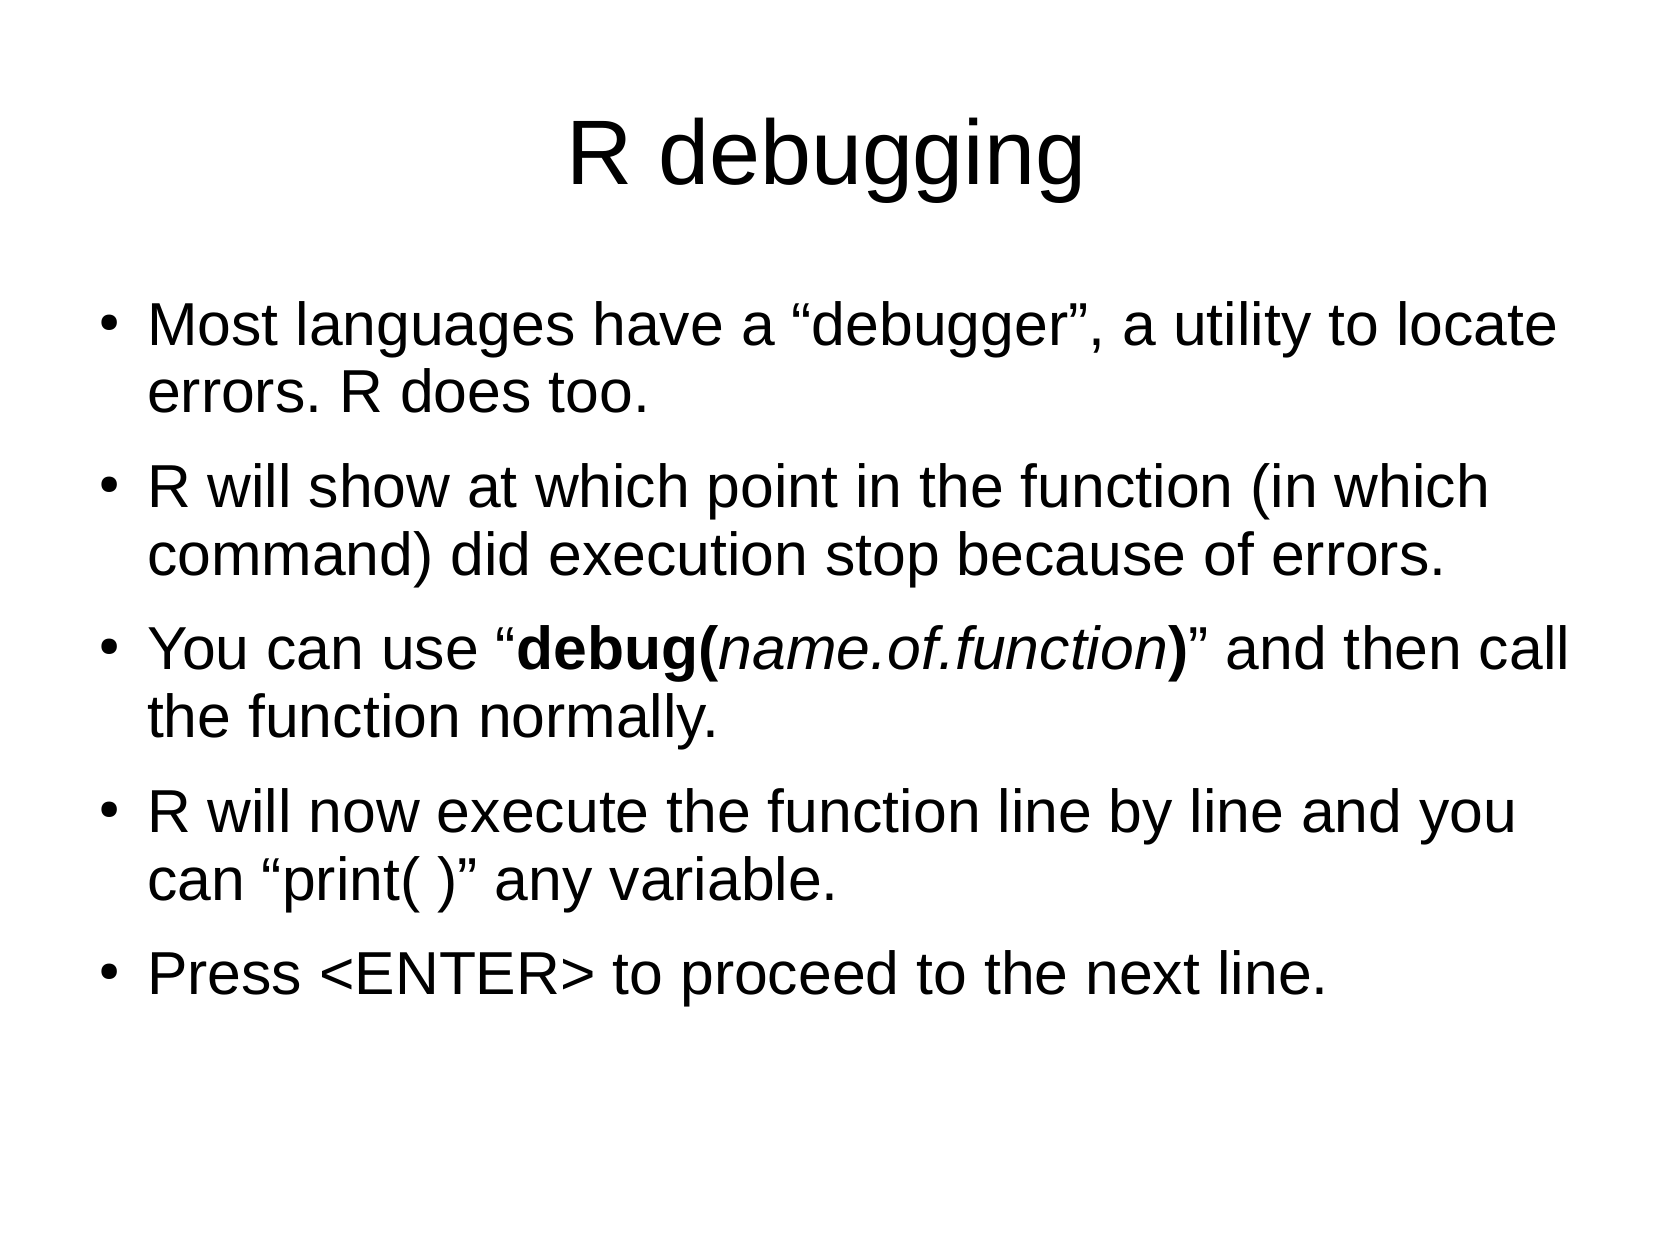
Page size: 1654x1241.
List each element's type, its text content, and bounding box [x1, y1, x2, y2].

list Most languages have a “debugger”, a utility to locate errors. R does too. R will show at which point in the function (in which command) did execution stop because of errors. You can use “debug(name.of.function)” and then call the function normally. R will now execute the function line by line and you can “print( )” any variable. Press <ENTER> to proceed to the next line. [82, 290, 1571, 1010]
title R debugging [82, 49, 1571, 257]
